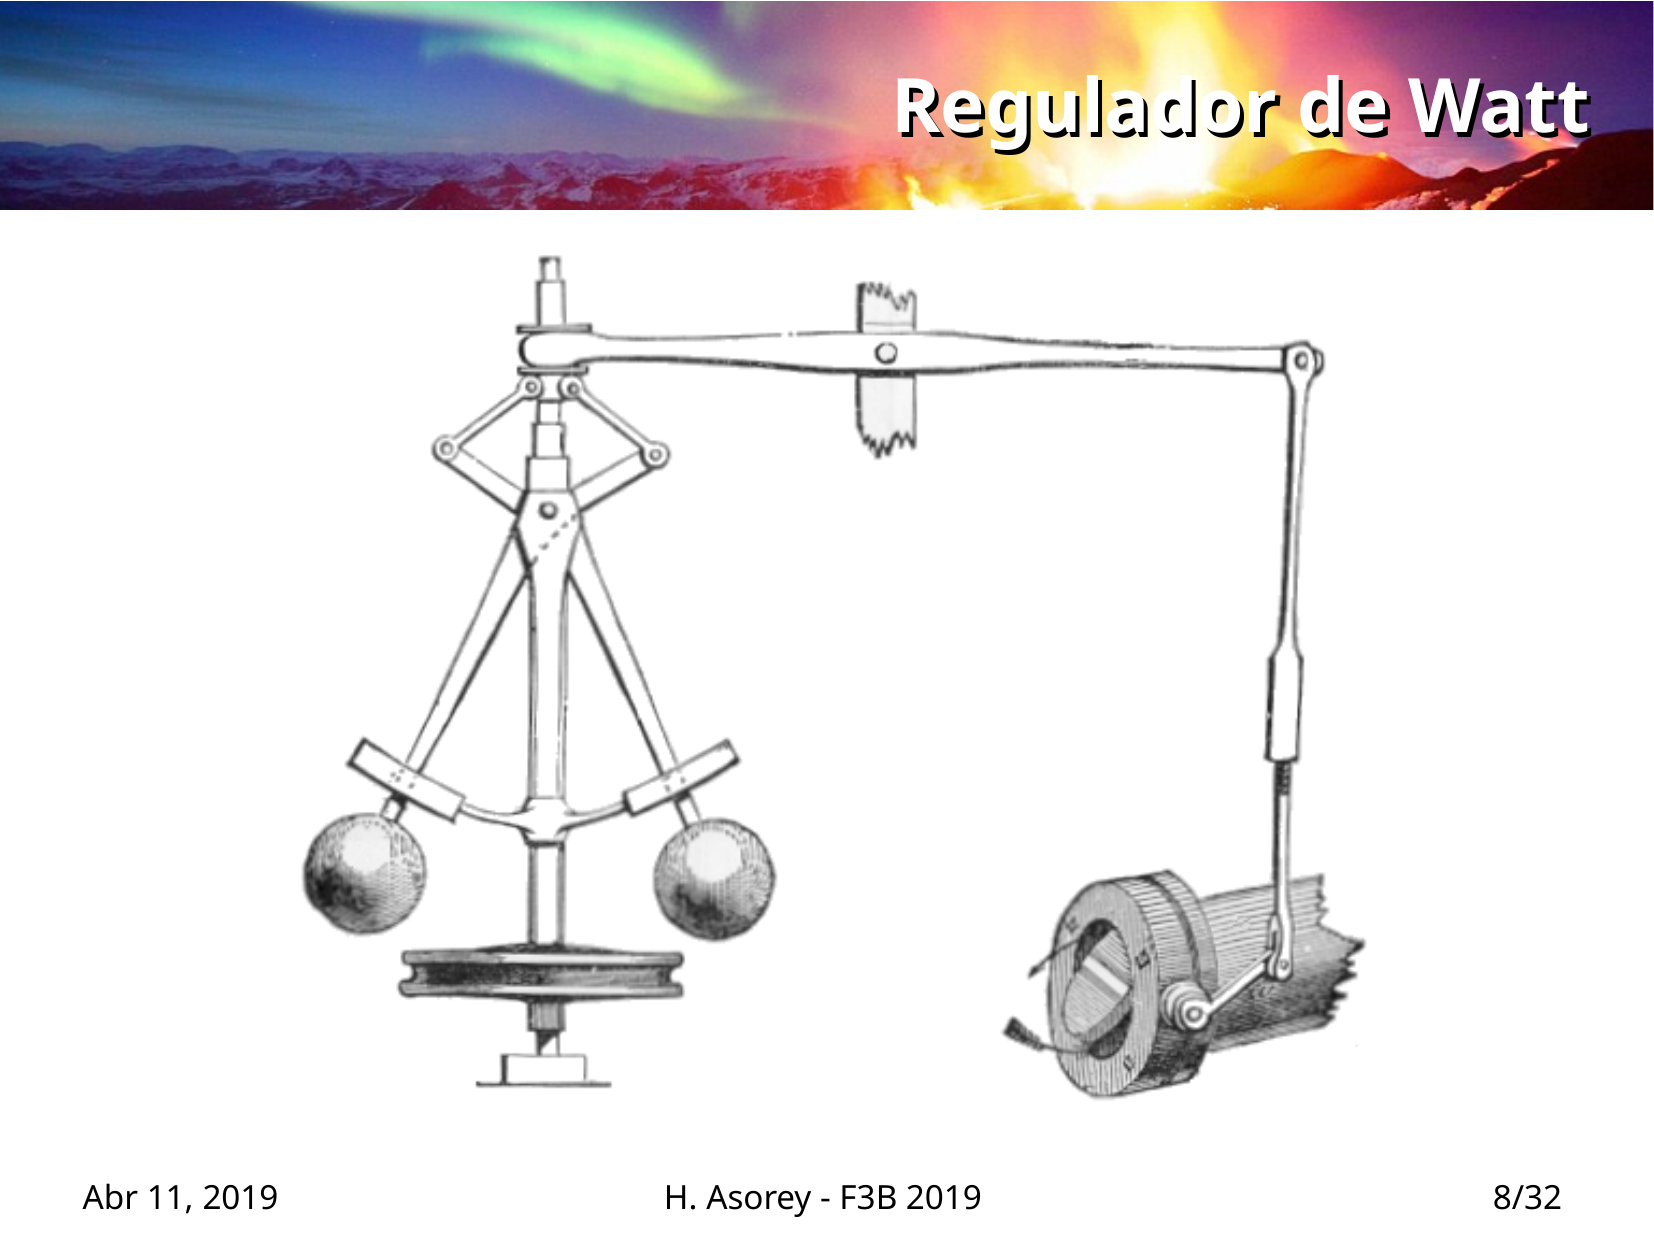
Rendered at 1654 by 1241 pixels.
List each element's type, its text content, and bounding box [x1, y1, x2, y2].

picture [0, 1, 1654, 210]
title Regulador de Watt [45, 15, 1606, 191]
picture [281, 254, 1369, 1156]
